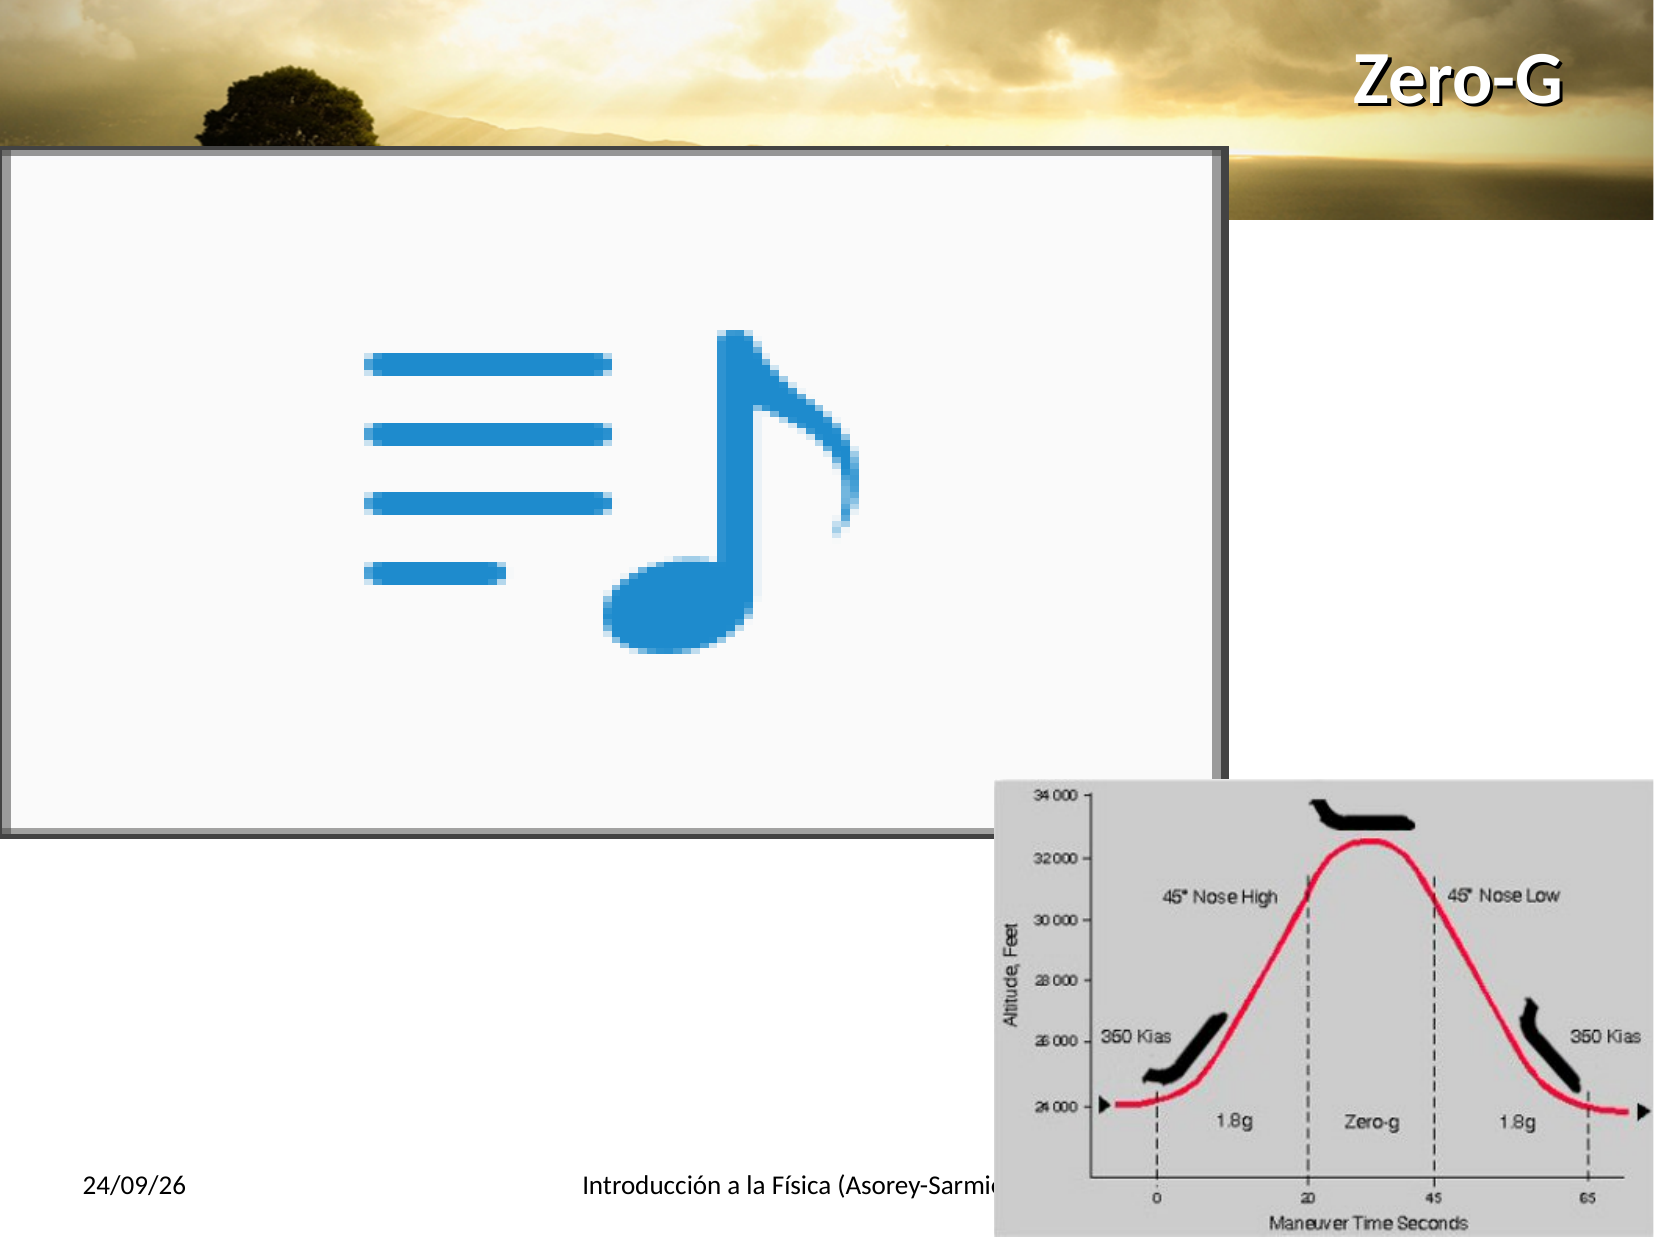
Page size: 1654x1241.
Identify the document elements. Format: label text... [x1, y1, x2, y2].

text_box [0, 144, 1231, 841]
title Zero-G [75, 19, 1564, 151]
picture [994, 779, 1654, 1237]
picture [0, 0, 1654, 220]
